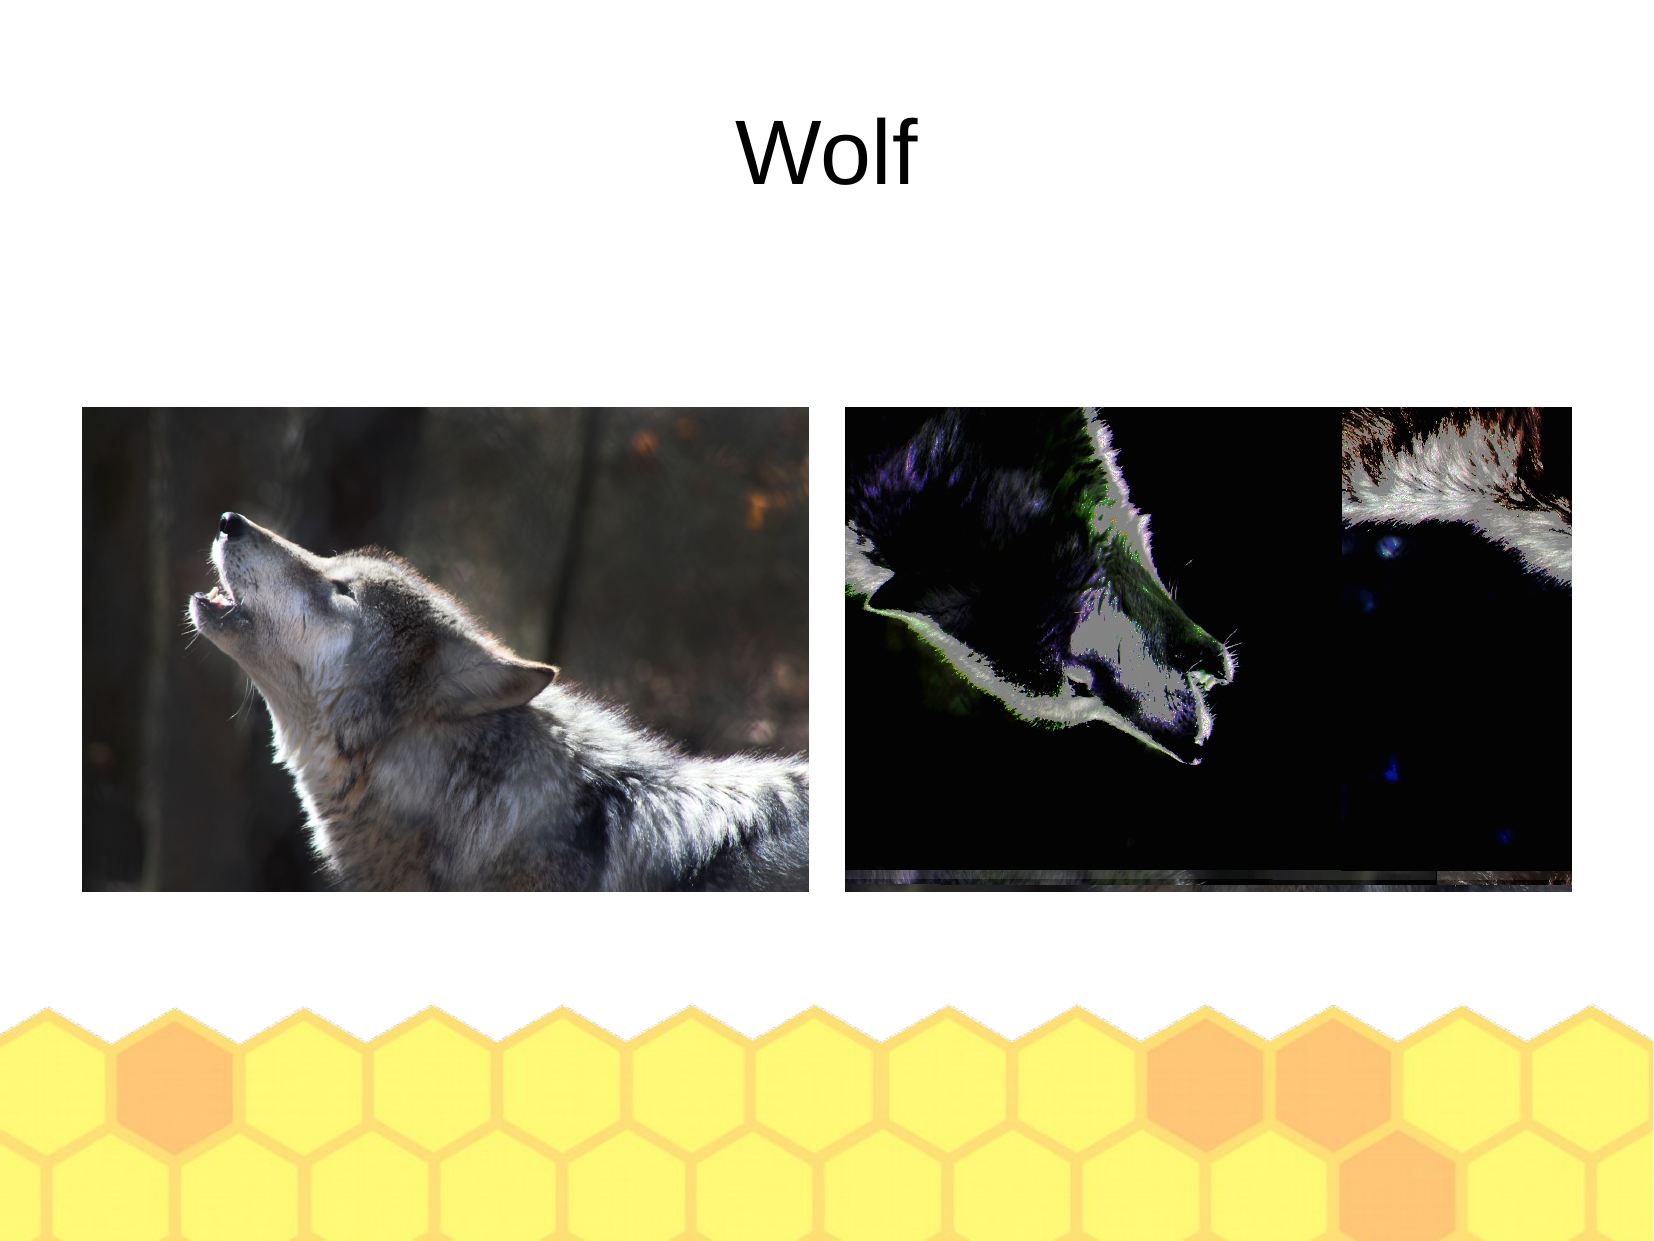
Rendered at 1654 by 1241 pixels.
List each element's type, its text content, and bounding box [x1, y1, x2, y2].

picture [0, 1001, 1654, 1241]
picture [845, 407, 1572, 892]
picture [82, 407, 809, 892]
title Wolf [82, 49, 1571, 257]
